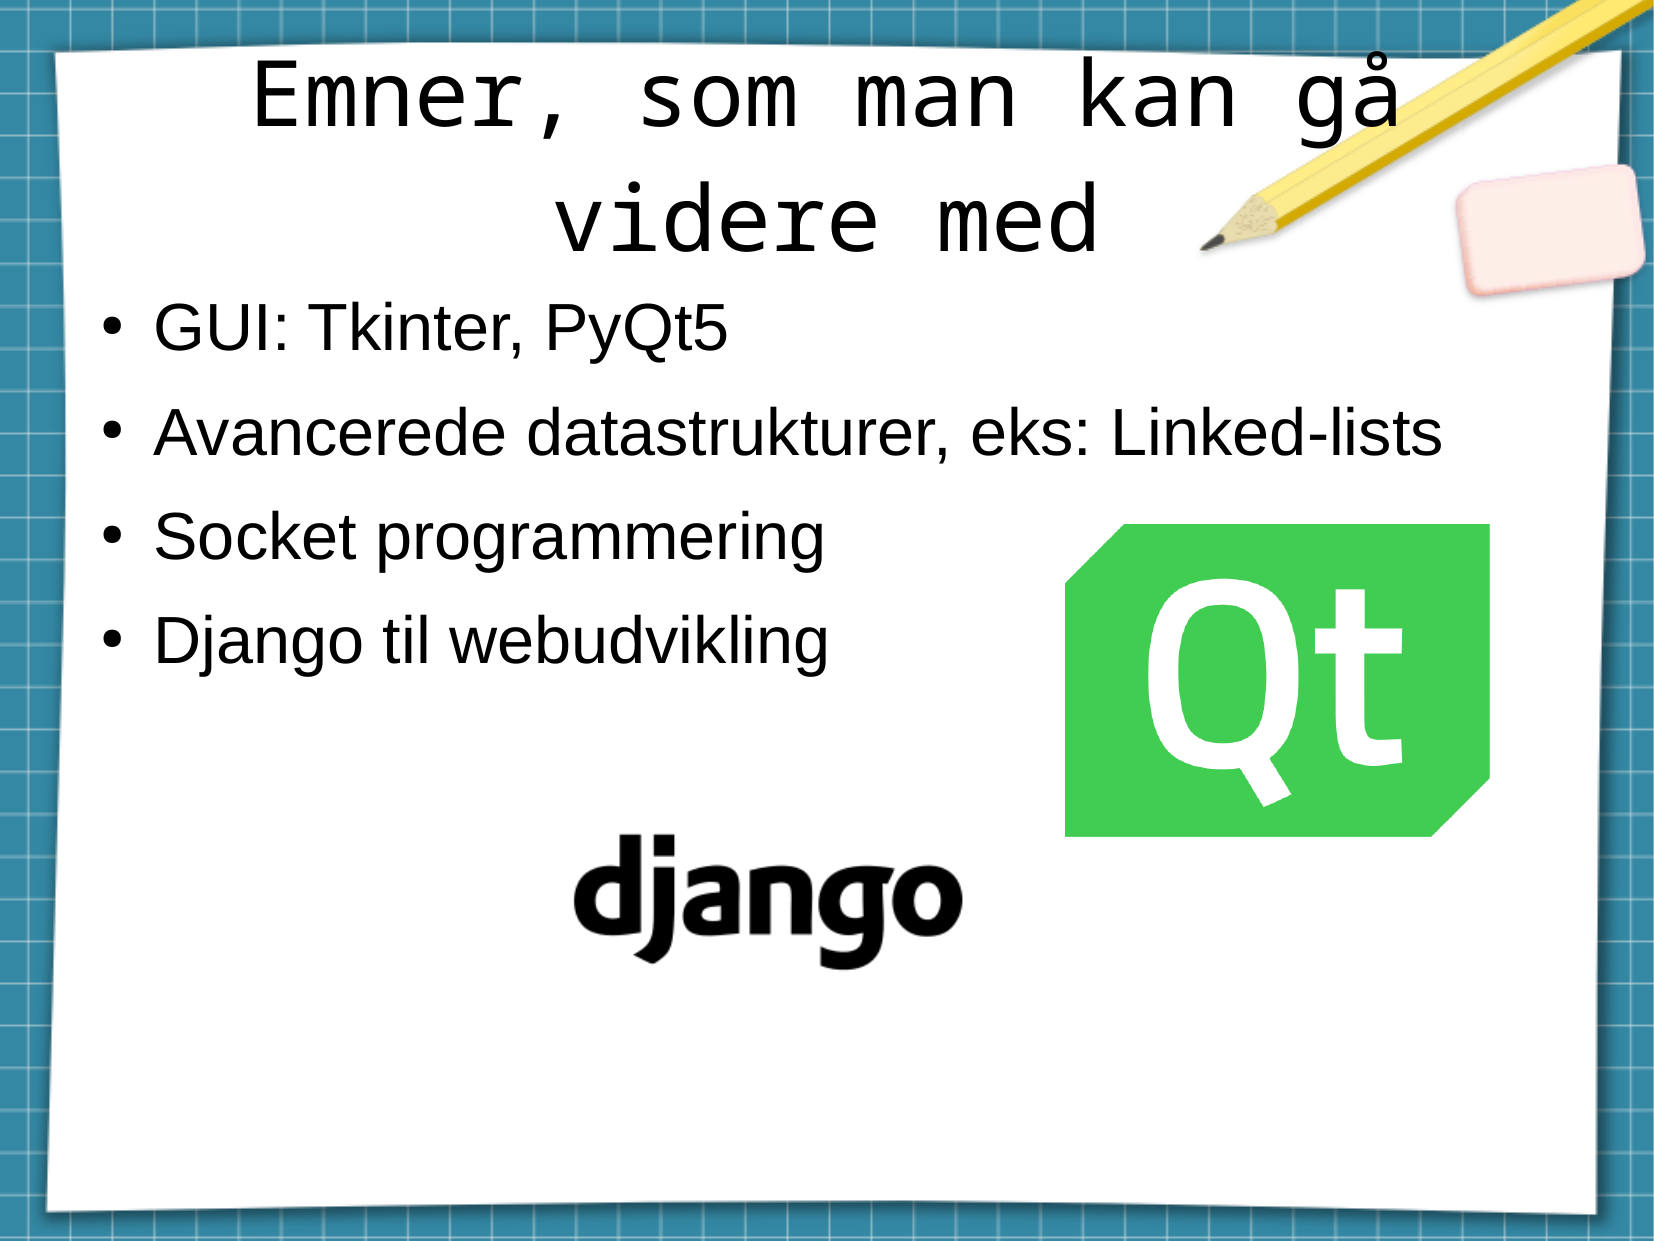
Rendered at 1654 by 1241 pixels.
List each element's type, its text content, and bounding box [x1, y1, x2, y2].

title Emner, som man kan gå videre med [82, 37, 1571, 269]
list GUI: Tkinter, PyQt5 Avancerede datastrukturer, eks: Linked-lists Socket programmering Django til webudvikling [82, 290, 1571, 1010]
picture [0, 0, 1654, 1241]
